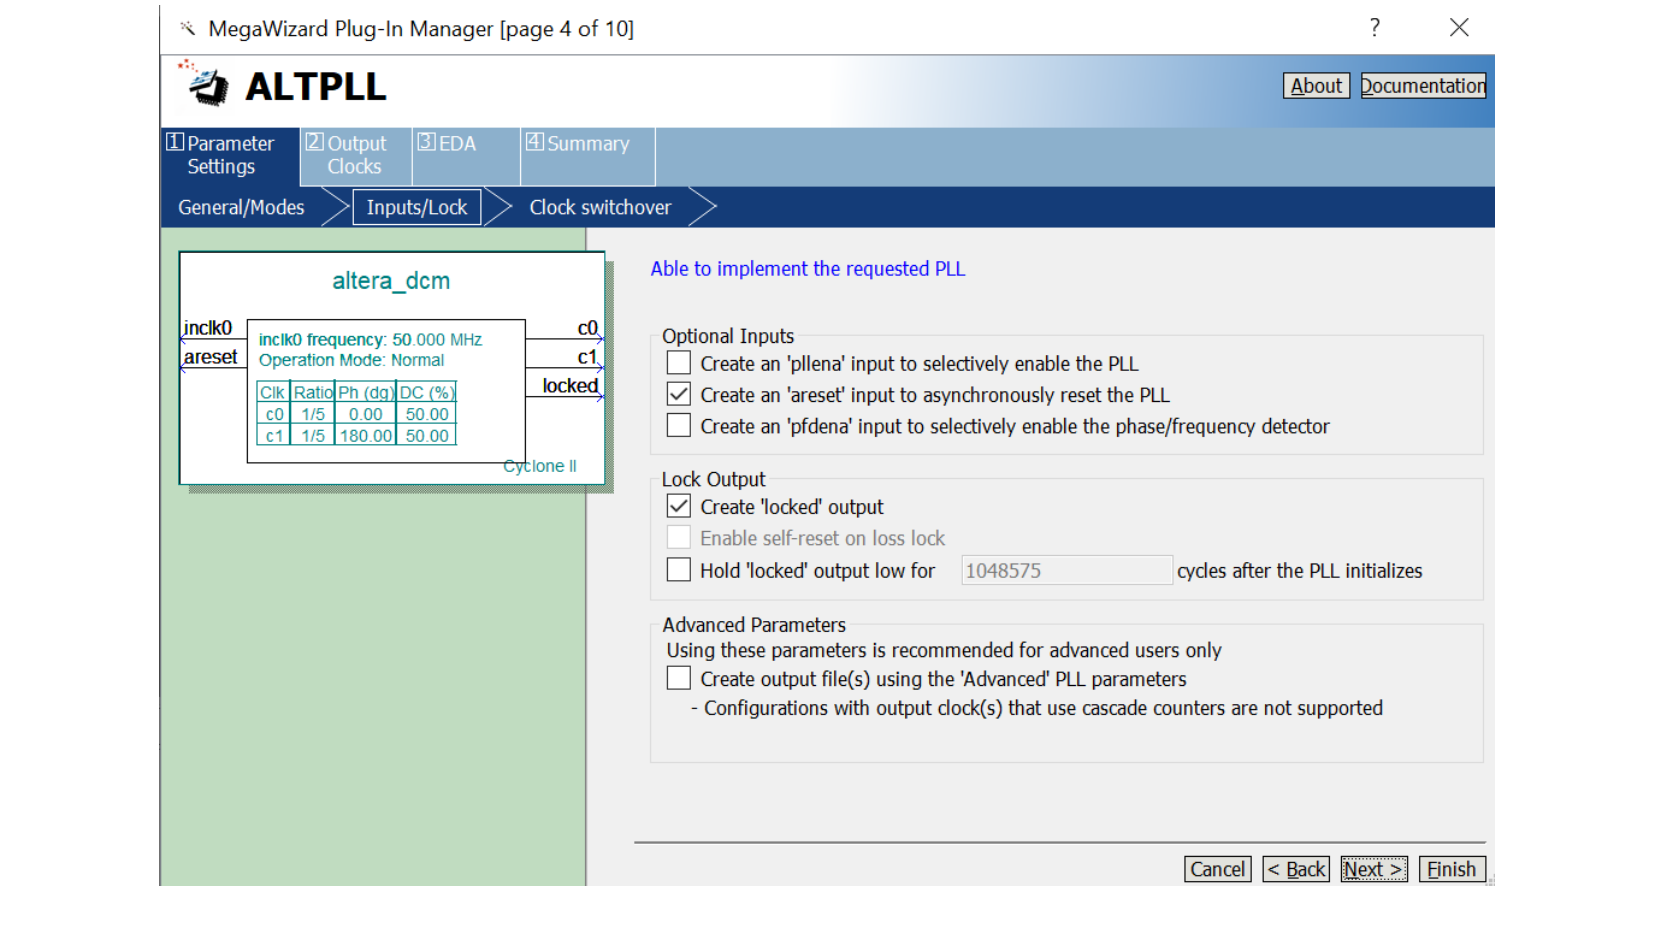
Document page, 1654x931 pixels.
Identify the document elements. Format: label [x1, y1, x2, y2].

picture [159, 5, 1495, 886]
